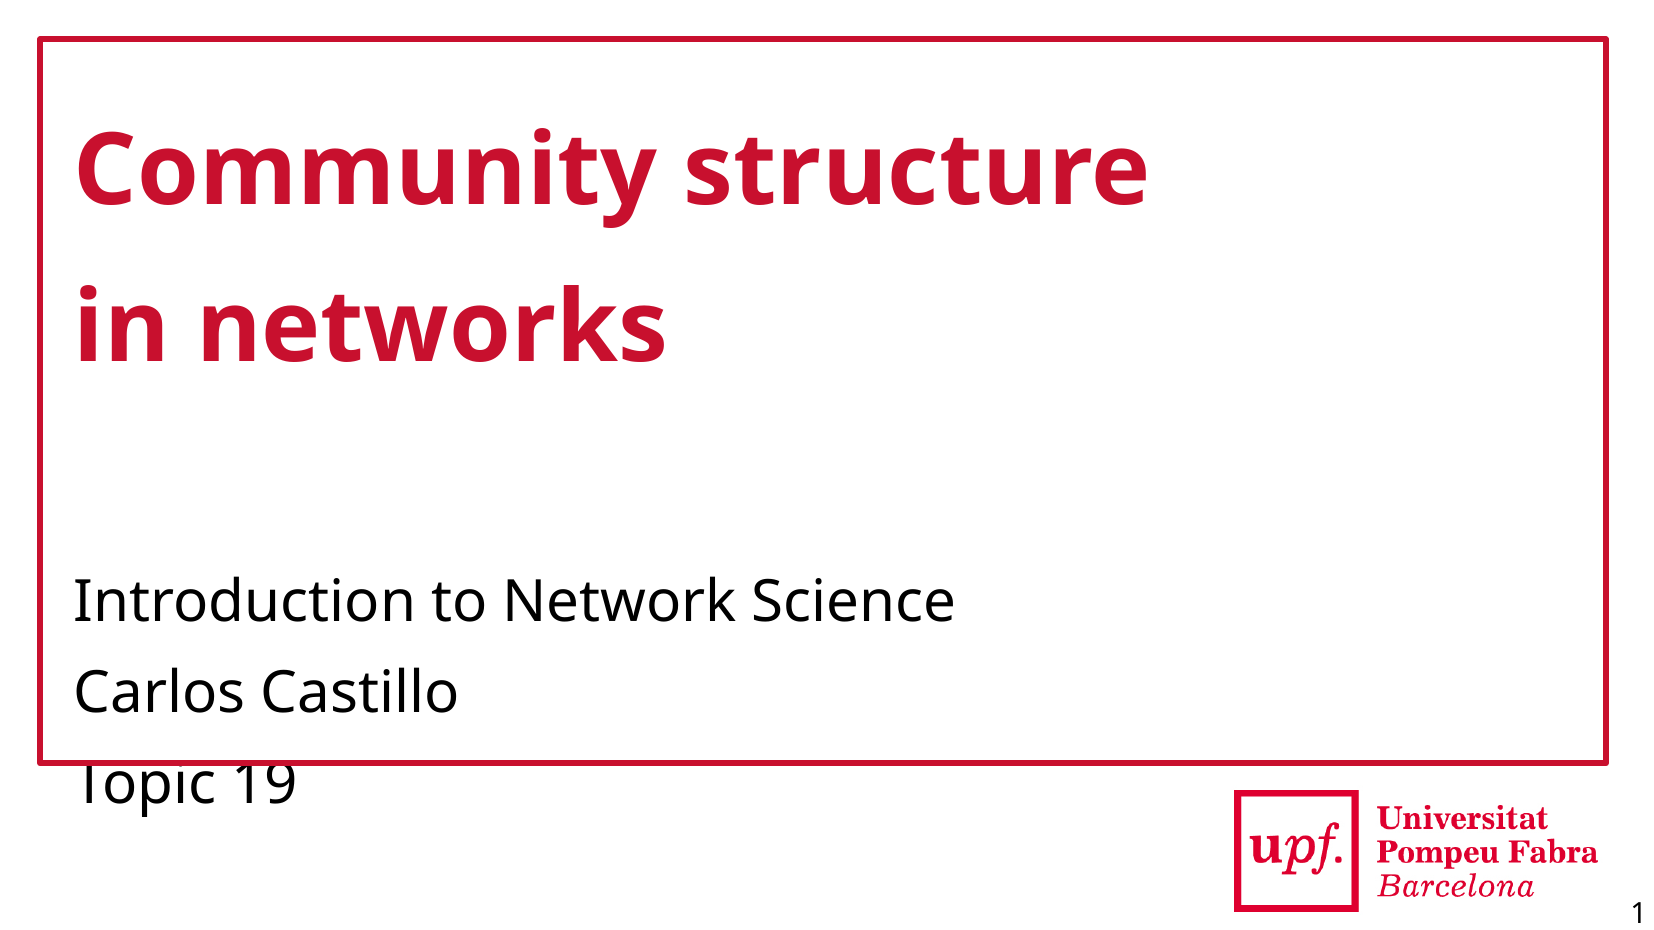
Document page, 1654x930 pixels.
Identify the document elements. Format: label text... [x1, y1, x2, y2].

picture [1229, 784, 1603, 915]
chart [770, 589, 889, 649]
text_box Community structure in networks Introduction to Network Science Carlos Castillo Topic 19 [73, 77, 1562, 730]
